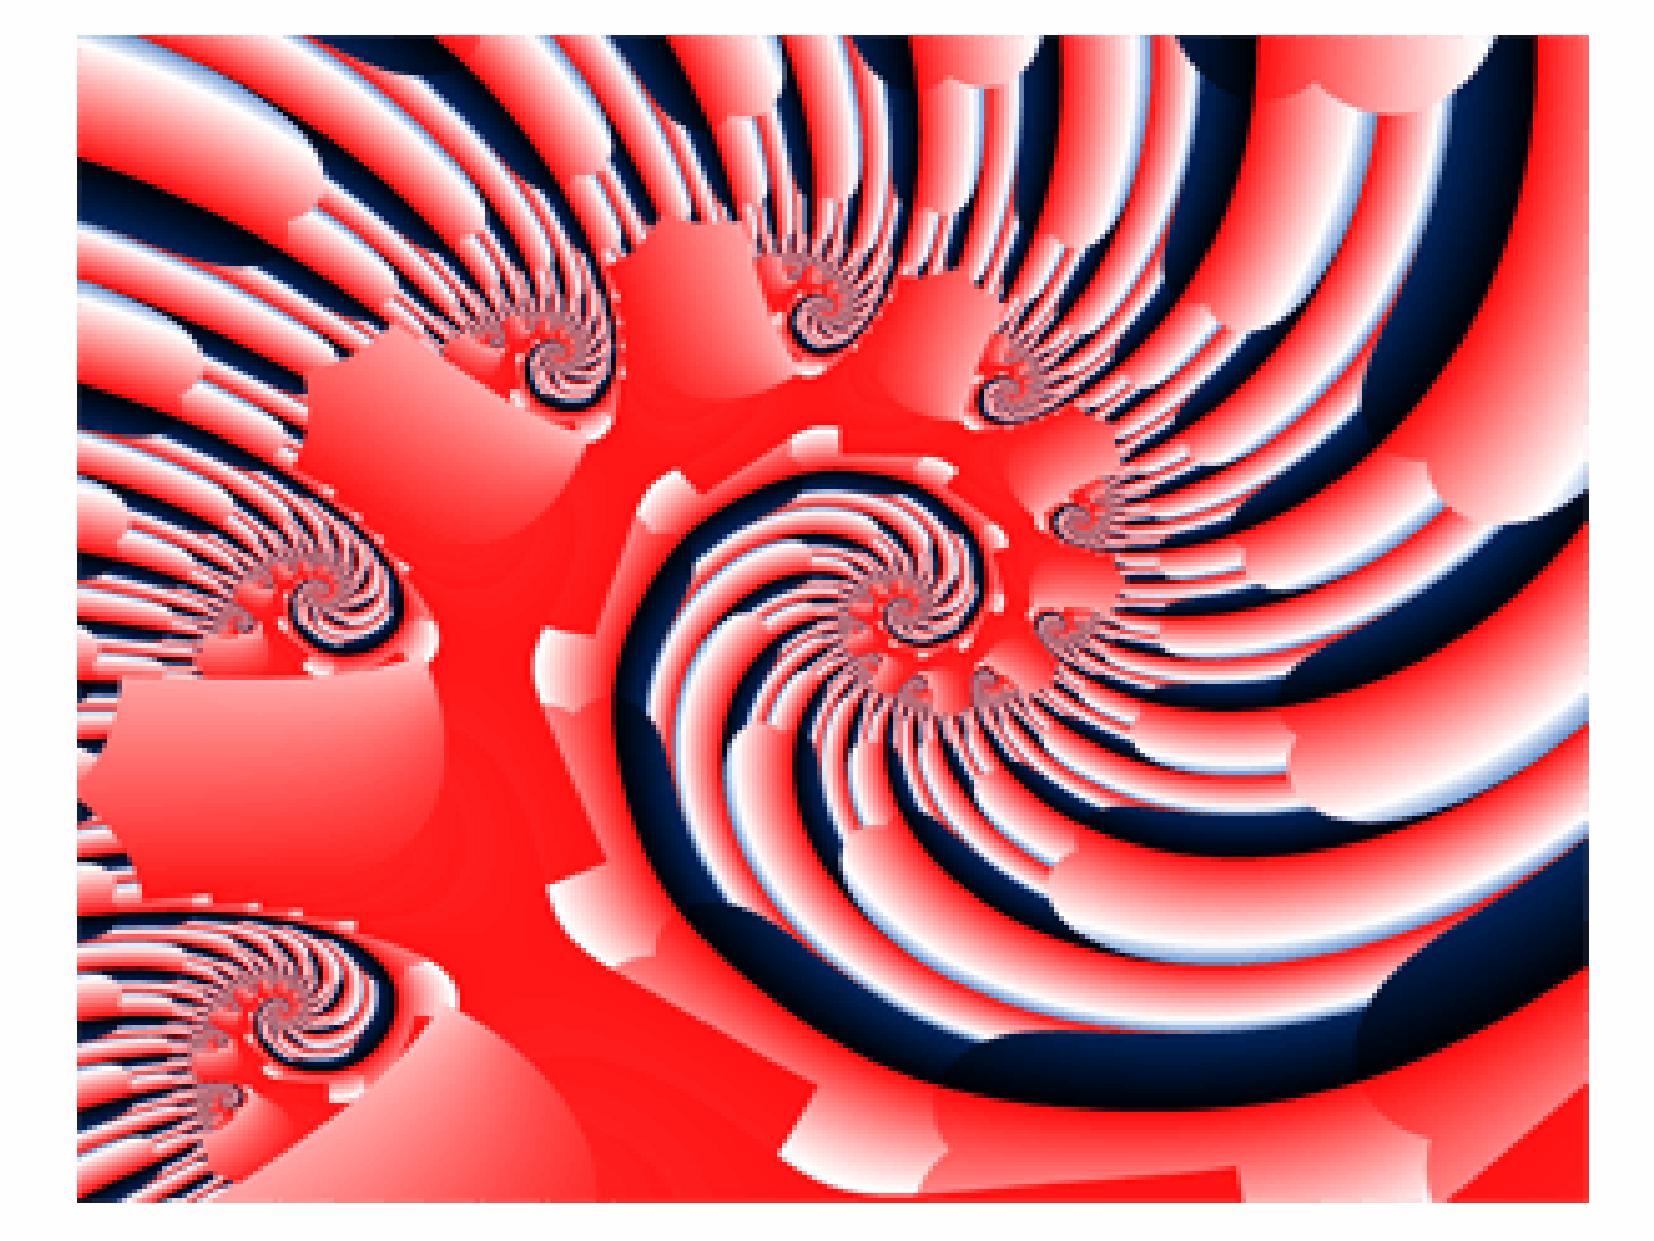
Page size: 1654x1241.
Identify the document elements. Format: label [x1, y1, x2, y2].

picture [77, 35, 1589, 1203]
